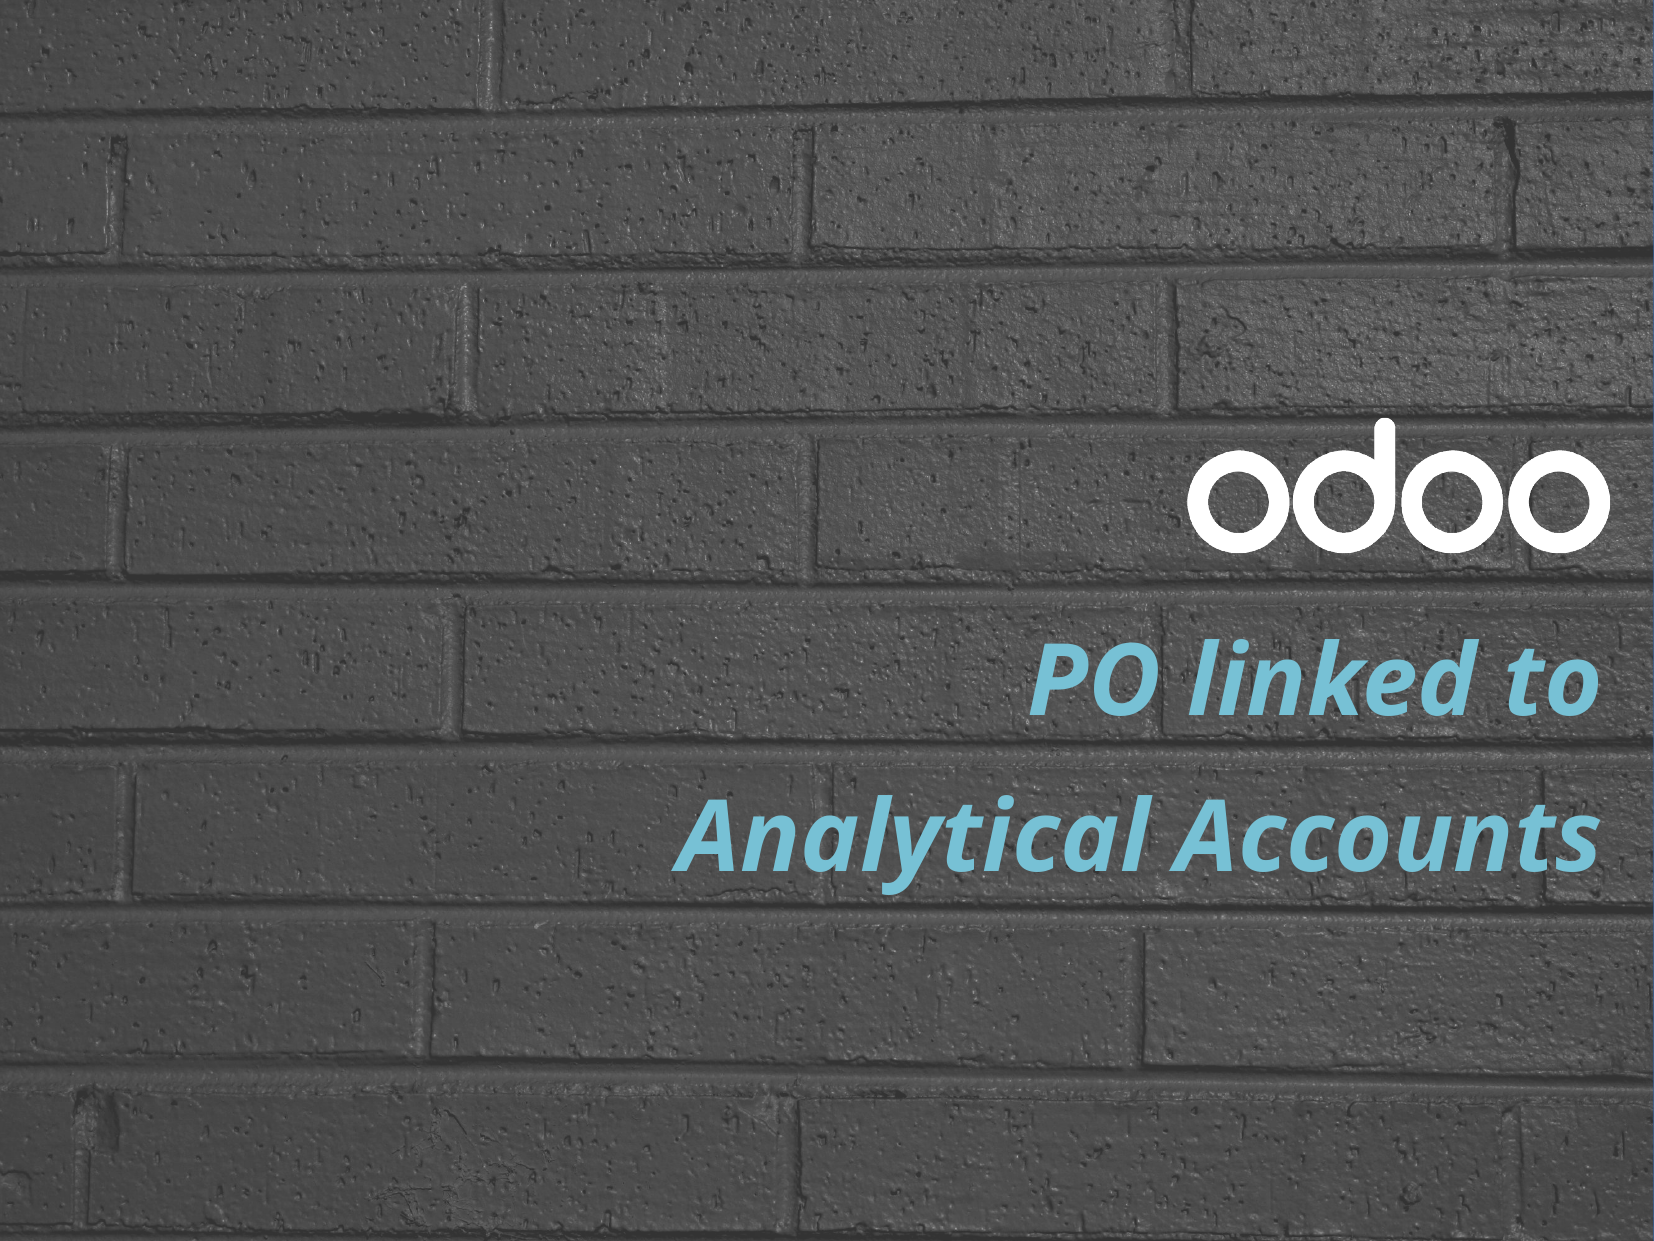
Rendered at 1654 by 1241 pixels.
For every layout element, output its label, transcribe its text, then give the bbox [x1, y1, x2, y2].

text_box PO linked to Analytical Accounts [614, 580, 1619, 1157]
picture [0, 0, 1654, 1241]
